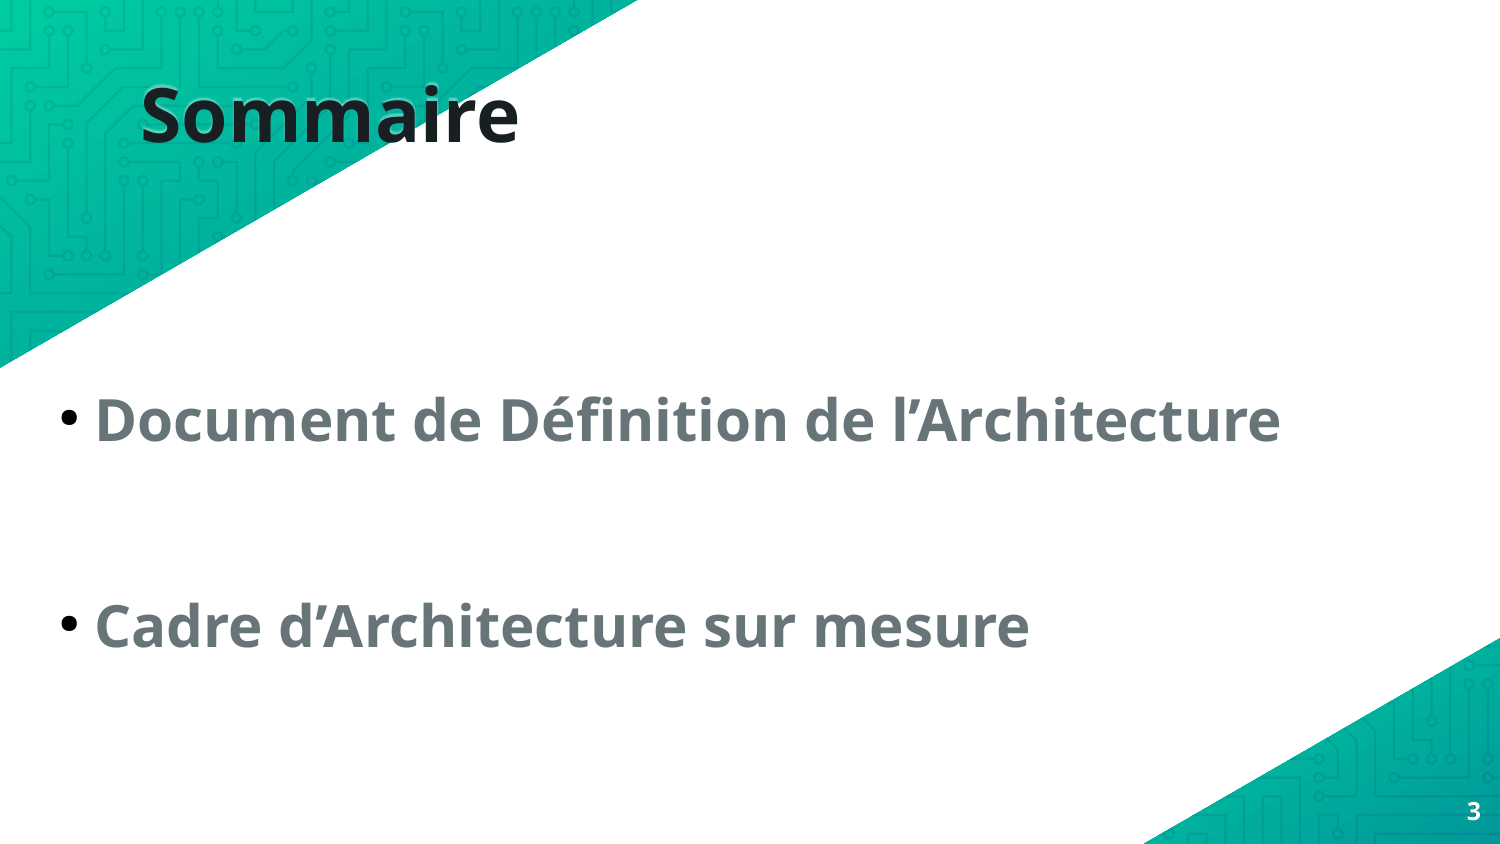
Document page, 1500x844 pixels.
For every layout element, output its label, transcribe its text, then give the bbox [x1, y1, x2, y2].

title Sommaire [140, 78, 1360, 160]
slide_number <numéro> [1391, 779, 1482, 844]
list Document de Définition de l’Architecture Cadre d’Architecture sur mesure [59, 367, 1465, 787]
